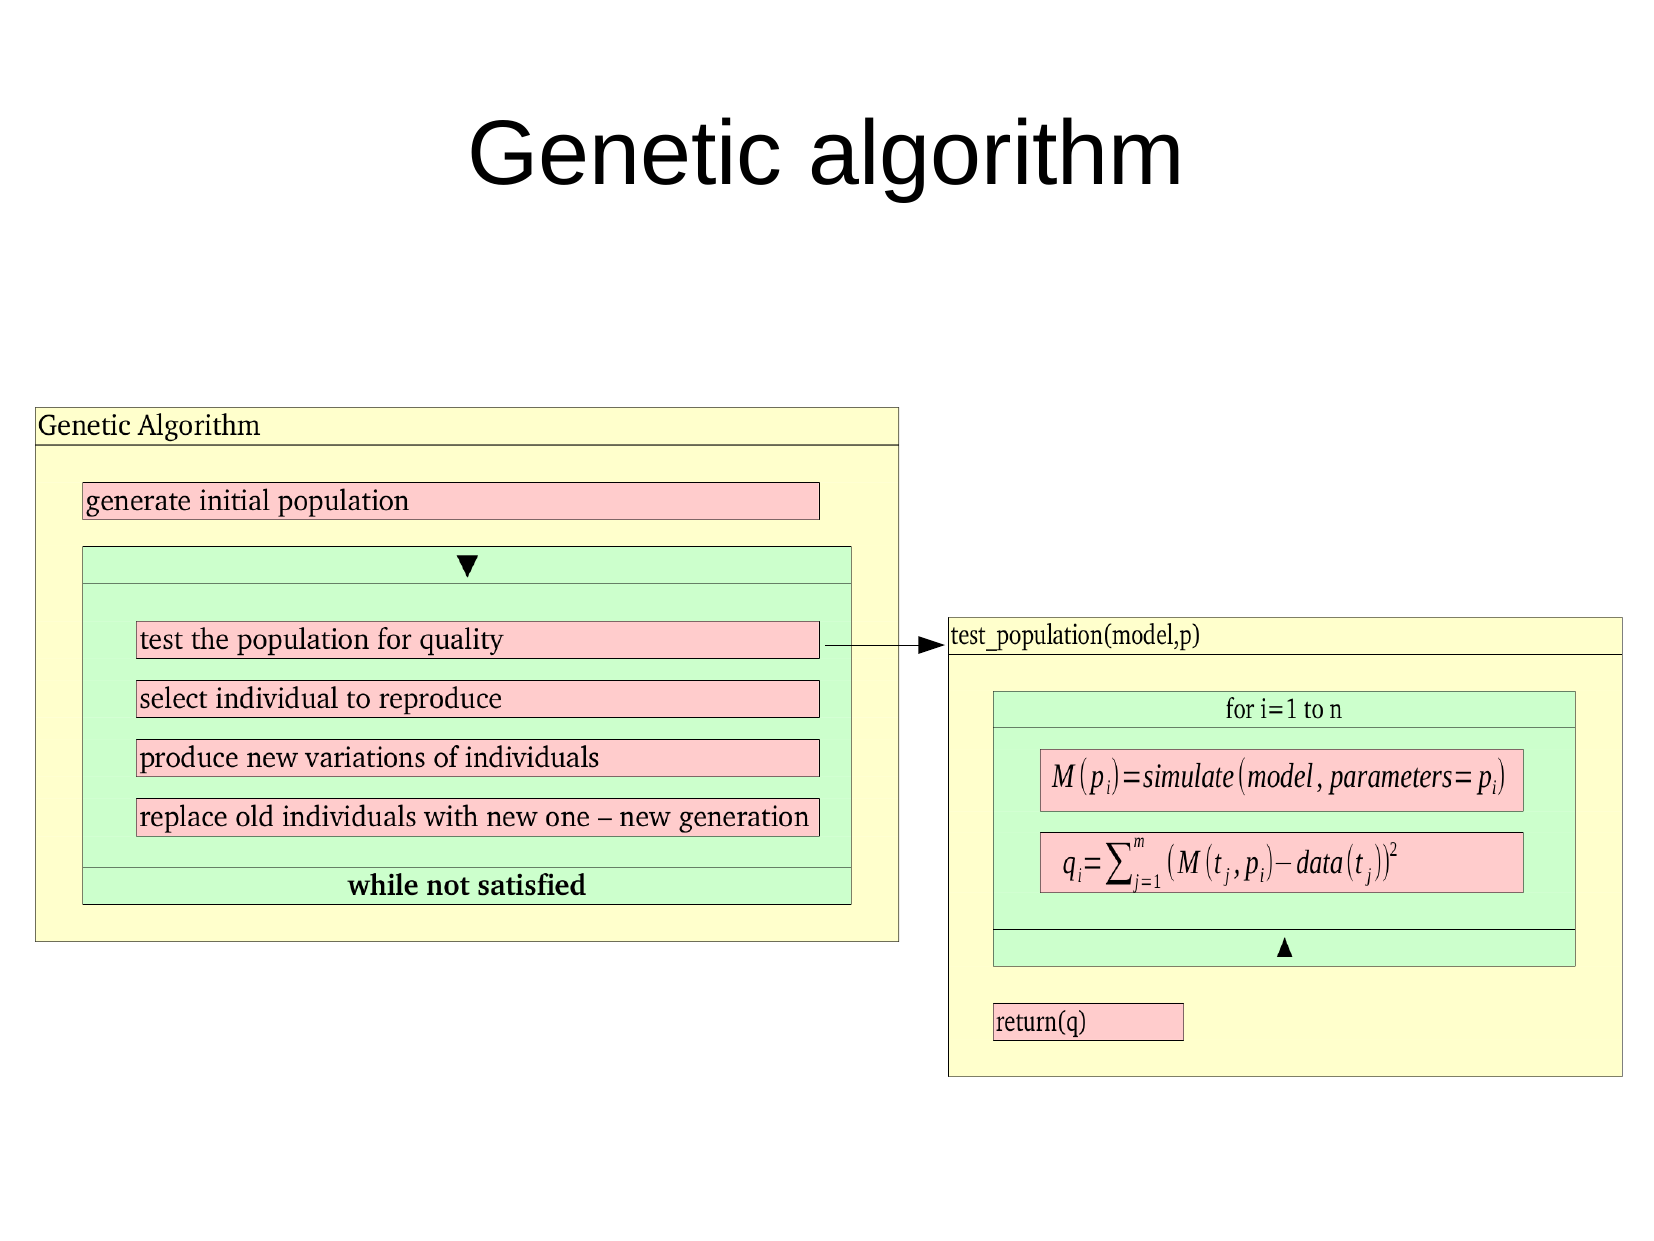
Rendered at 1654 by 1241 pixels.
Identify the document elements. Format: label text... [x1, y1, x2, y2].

title Genetic algorithm [82, 49, 1571, 257]
picture [945, 575, 1624, 1081]
picture [33, 404, 901, 946]
